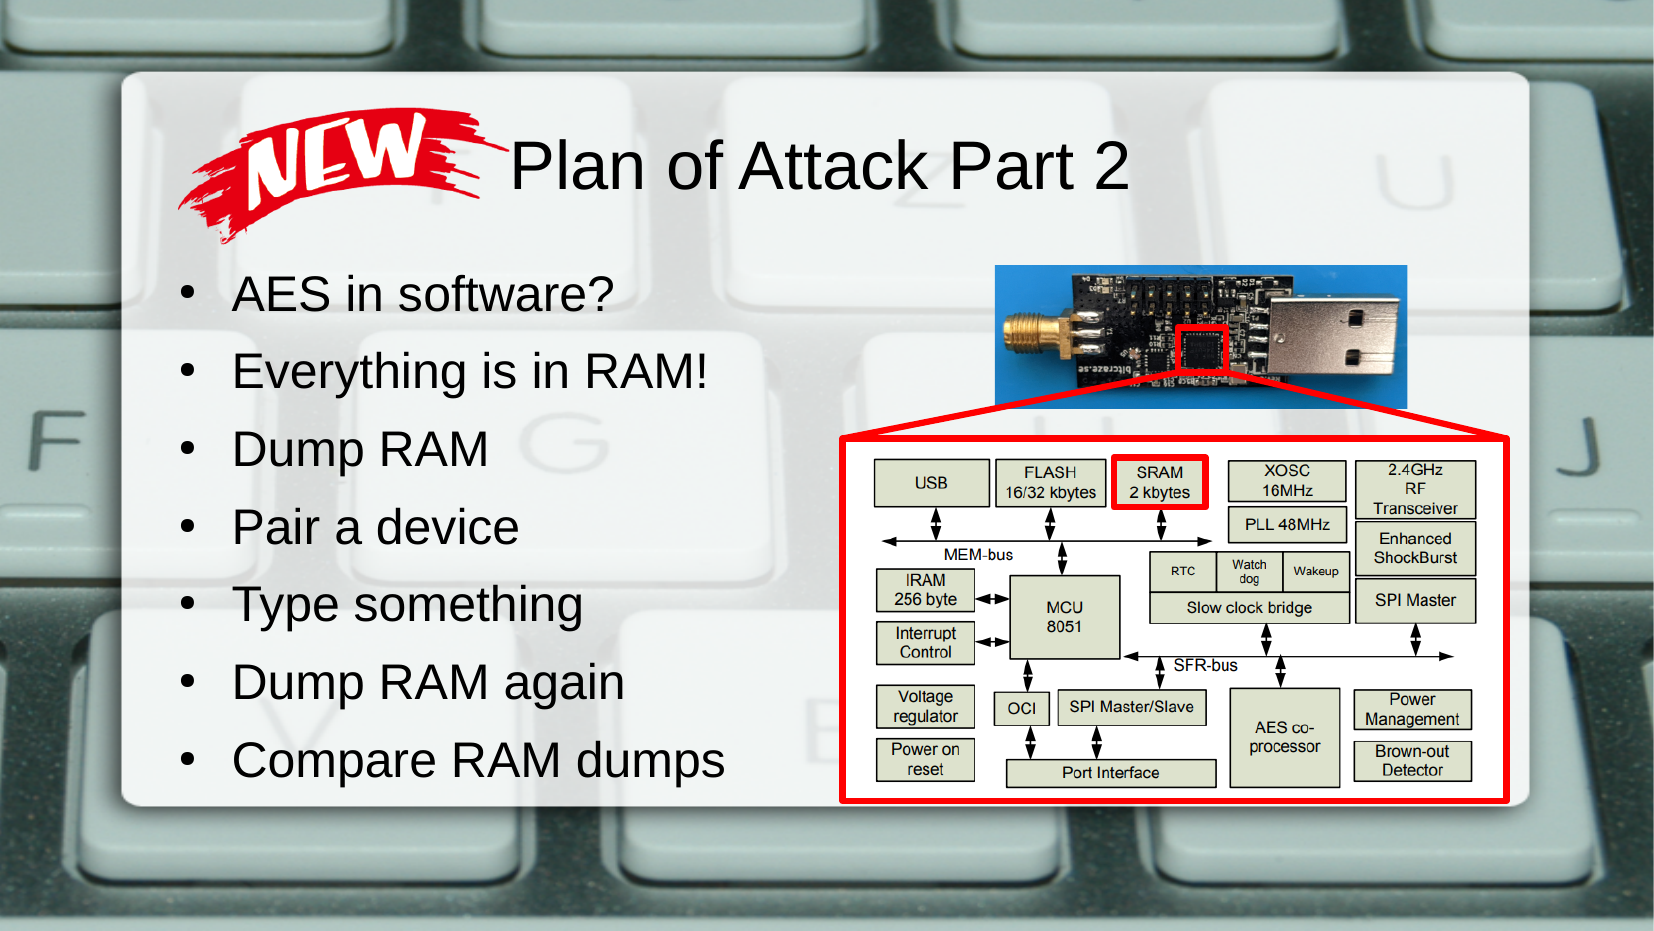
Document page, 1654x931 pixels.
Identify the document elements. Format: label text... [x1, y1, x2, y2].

picture [0, 0, 1654, 931]
list AES in software? Everything is in RAM! Dump RAM Pair a device Type something Dump RAM again Compare RAM dumps [147, 265, 811, 815]
title Plan of Attack Part 2 [135, 88, 1506, 244]
